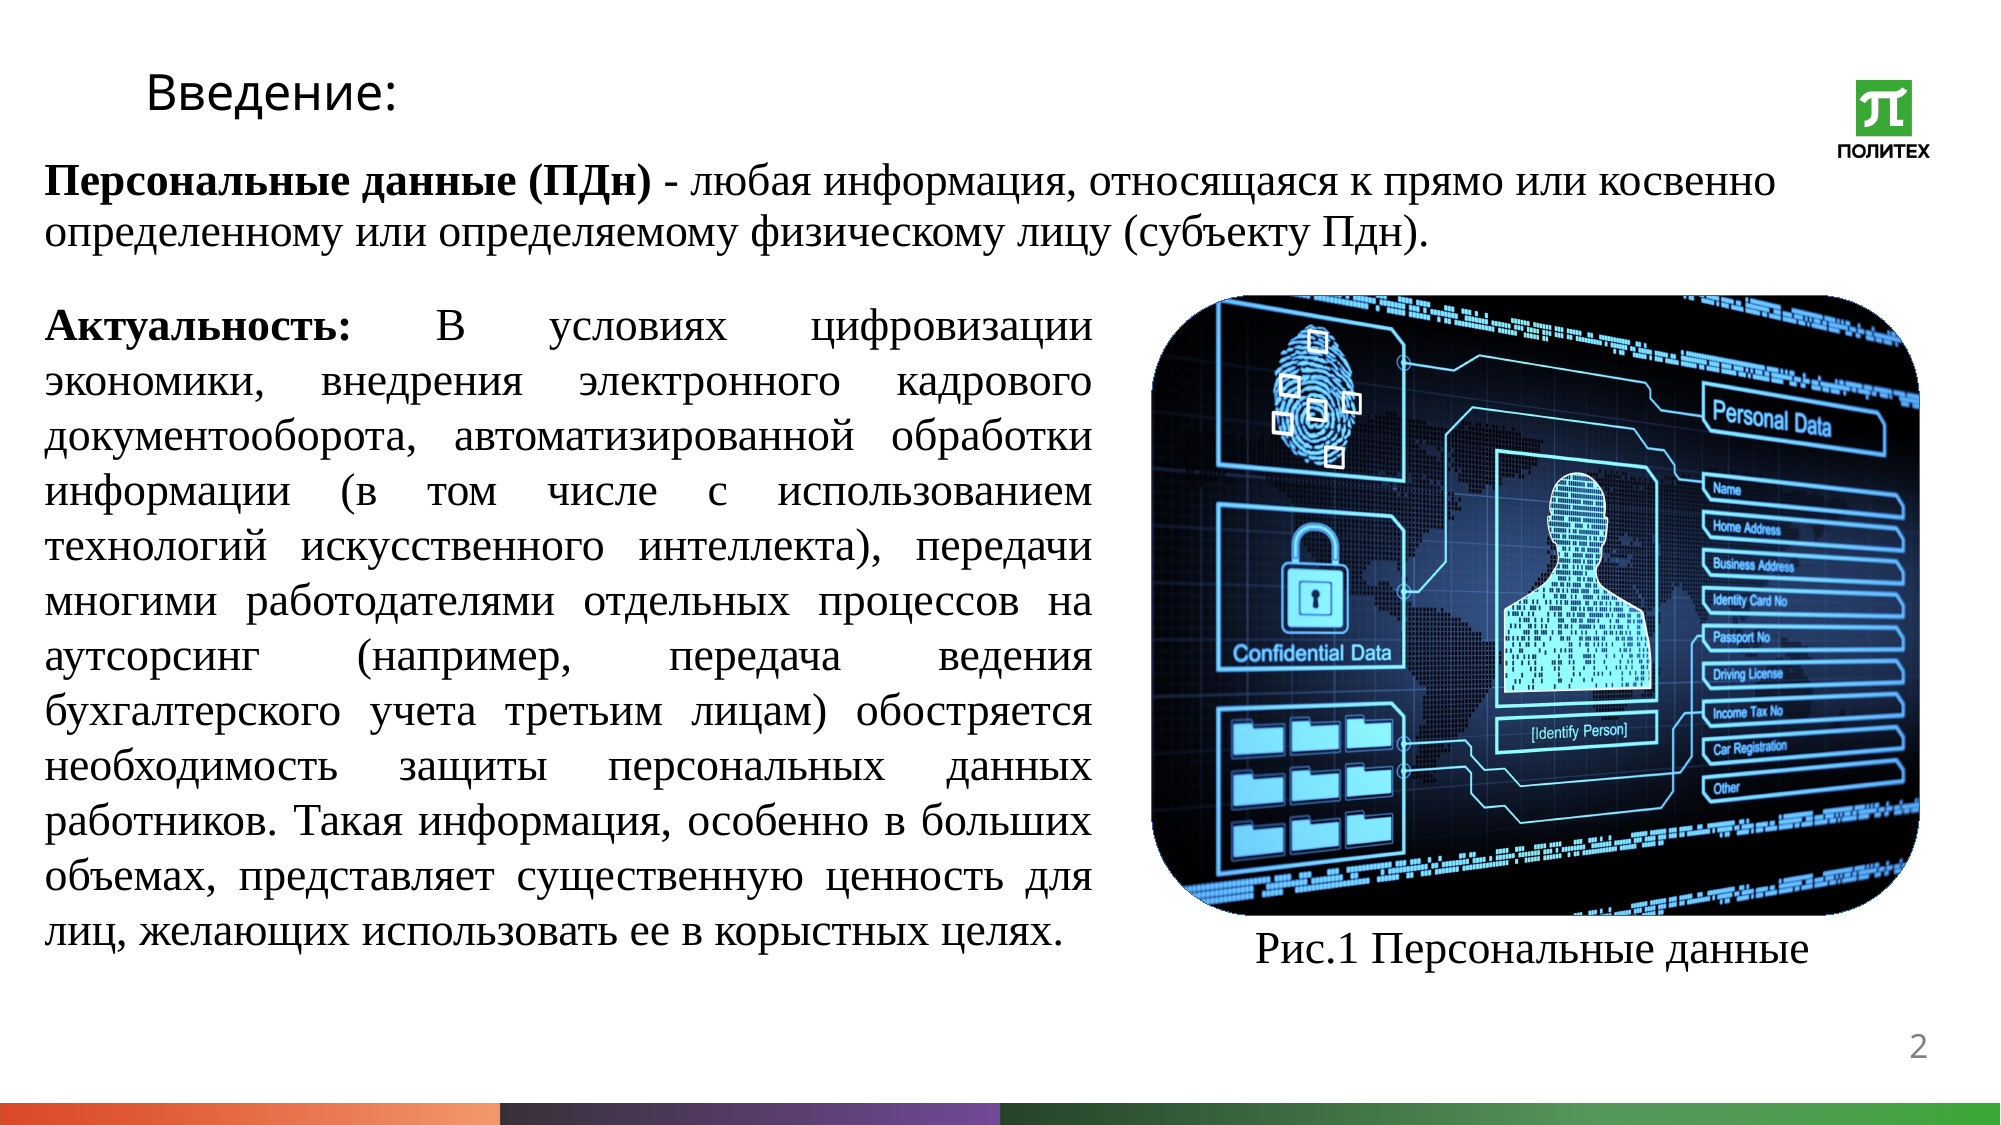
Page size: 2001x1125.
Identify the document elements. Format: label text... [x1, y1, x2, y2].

text_box Персональные данные (ПДн) - любая информация, относящаяся к прямо или косвенно определенному или определяемому физическому лицу (субъекту Пдн). [29, 147, 1945, 264]
text_box [1151, 295, 1920, 915]
picture [1838, 80, 1930, 147]
slide_number <номер> [1493, 1032, 1944, 1079]
title Введение: [130, 60, 1612, 147]
picture [0, 1103, 2000, 1125]
text_box Рис.1 Персональные данные [1240, 915, 2000, 1032]
text_box Актуальность: В условиях цифровизации экономики, внедрения электронного кадрового документооборота, автоматизированной обработки информации (в том числе с использованием технологий искусственного интеллекта), передачи многими работодателями отдельных процессов на аутсорсинг (например, передача ведения бухгалтерского учета третьим лицам) обостряется необходимость защиты персональных данных работников. Такая информация, особенно в больших объемах, представляет существенную ценность для лиц, желающих использовать ее в корыстных целях. [29, 287, 1109, 1030]
